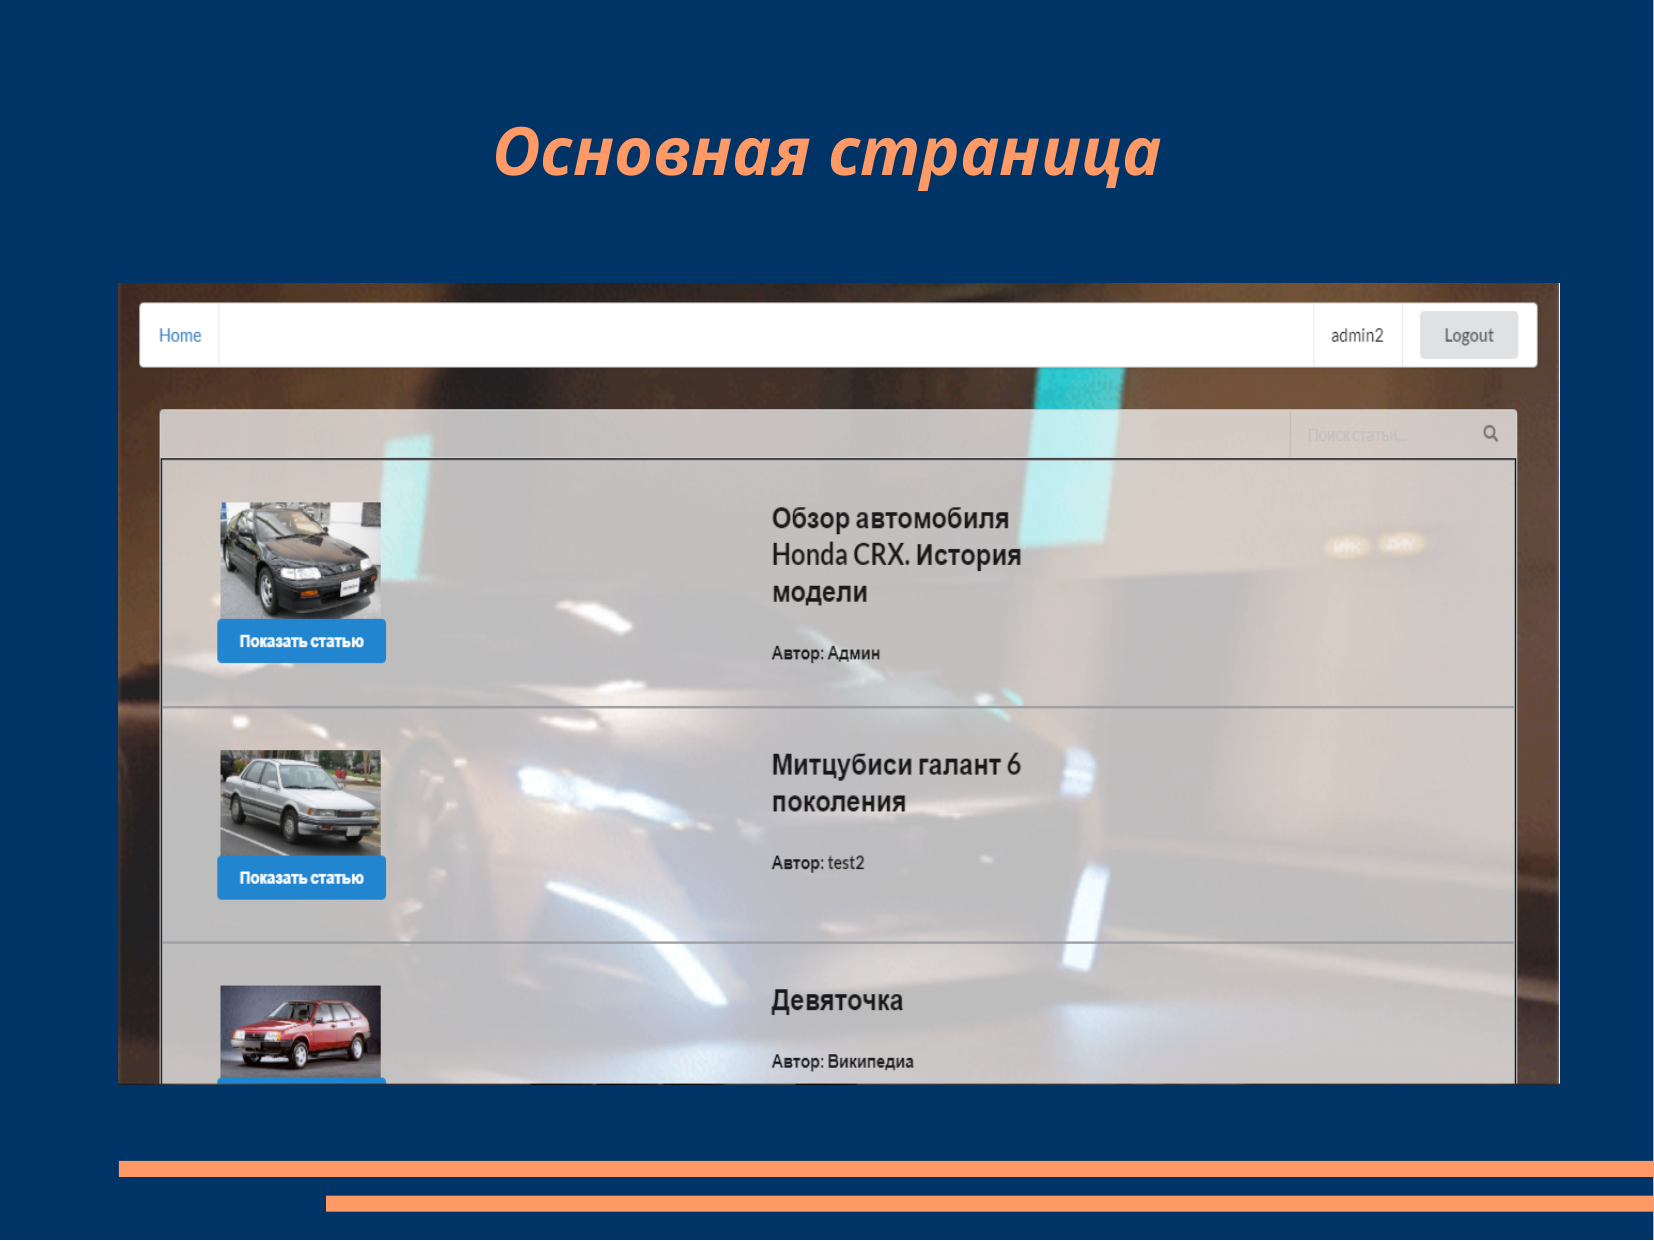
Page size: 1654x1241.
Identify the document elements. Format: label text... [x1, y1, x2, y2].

title Основная страница [121, 46, 1534, 254]
picture [118, 283, 1560, 1085]
